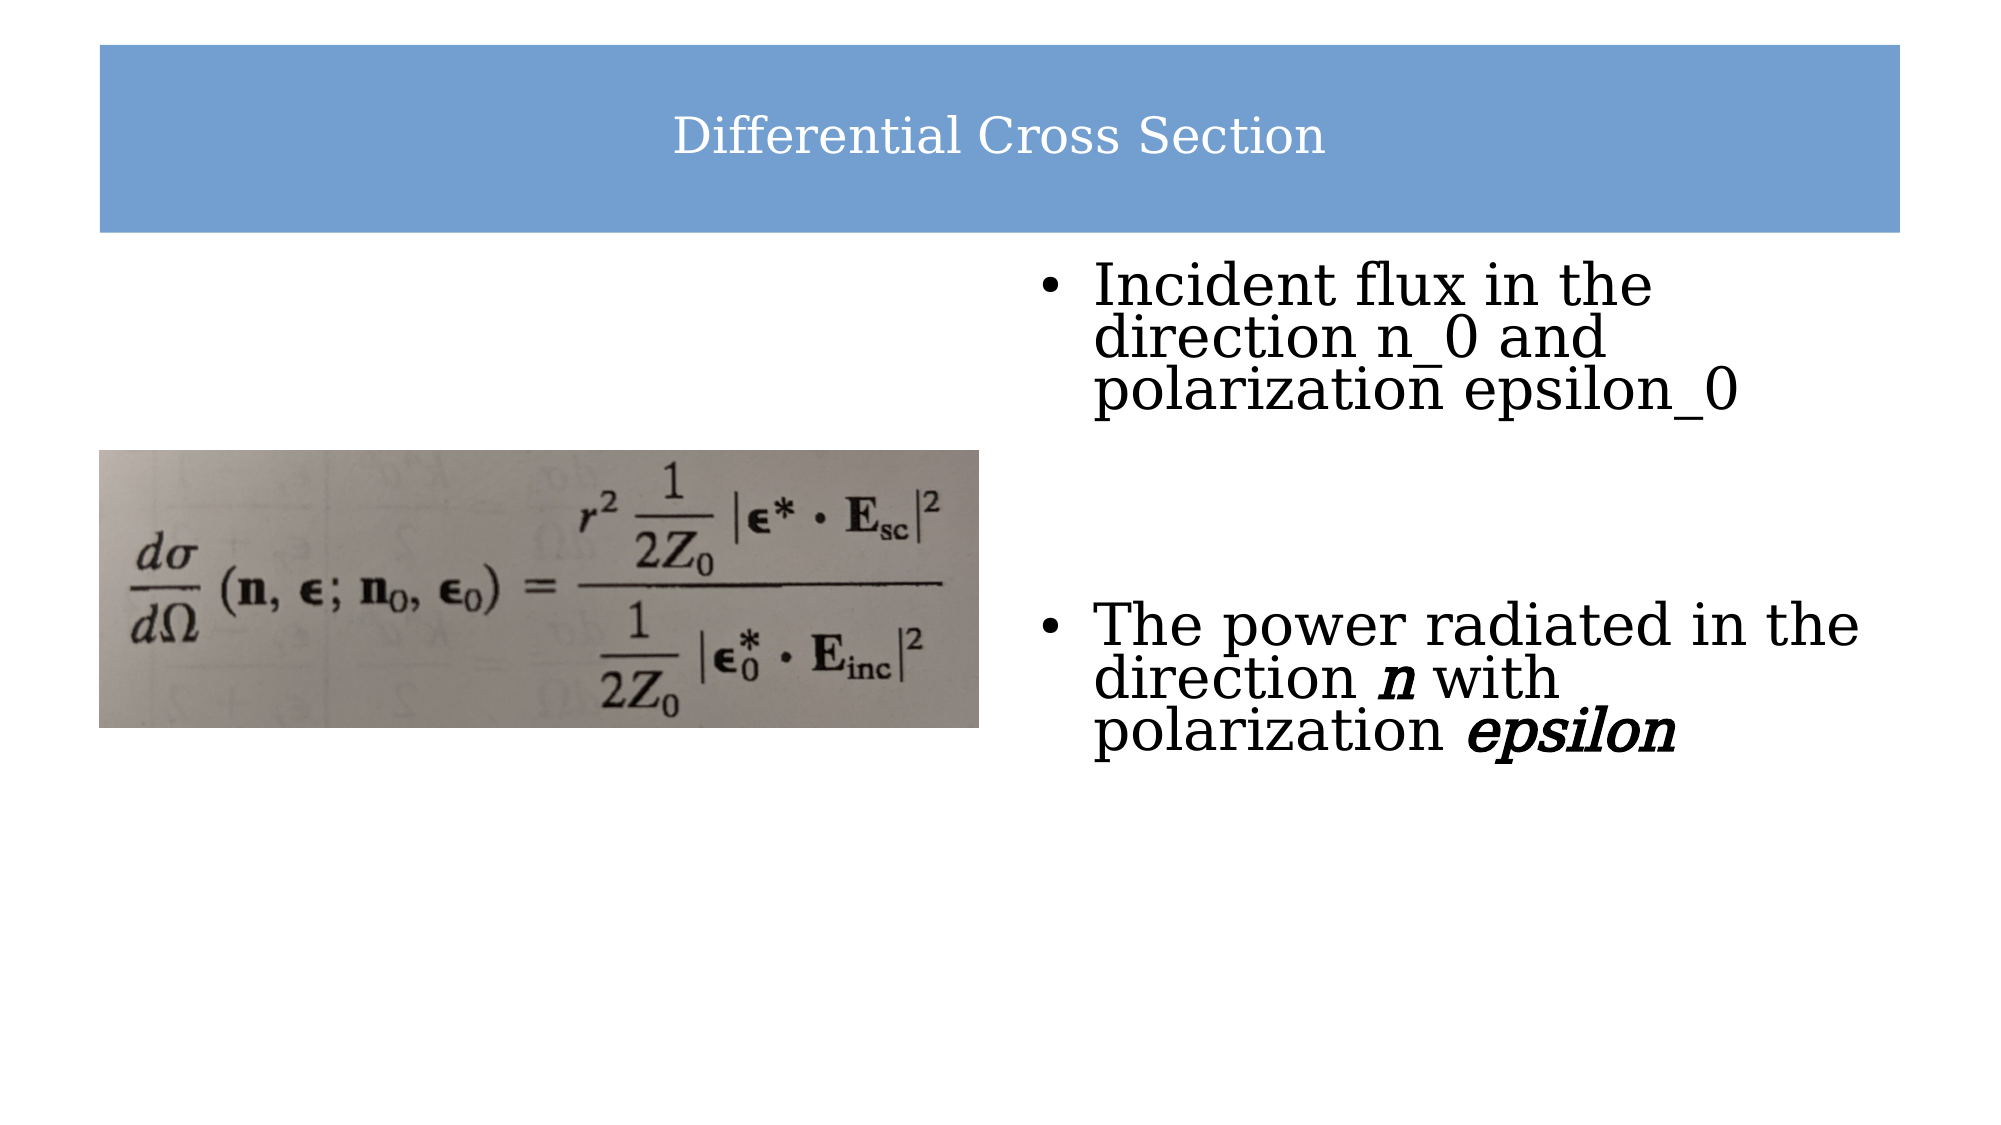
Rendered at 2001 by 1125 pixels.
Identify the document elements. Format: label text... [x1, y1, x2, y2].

list Incident flux in the direction n_0 and polarization epsilon_0 [1022, 263, 1901, 575]
title Differential Cross Section [99, 44, 1900, 233]
list The power radiated in the direction n with polarization epsilon [1022, 604, 1901, 916]
picture [99, 450, 979, 728]
